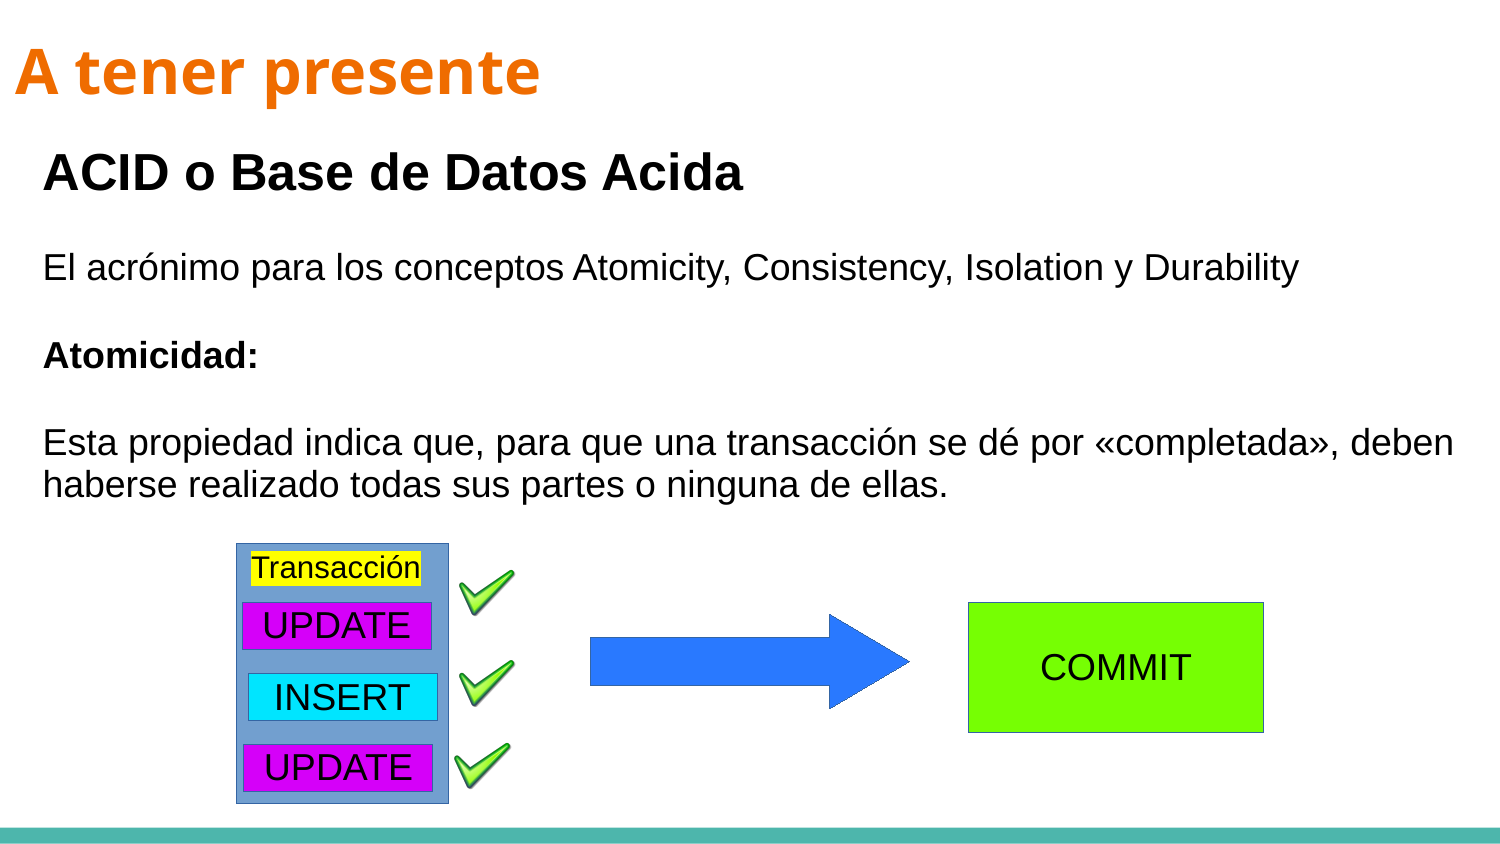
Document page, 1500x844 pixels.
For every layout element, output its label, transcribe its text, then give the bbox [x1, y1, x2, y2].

text_box INSERT [248, 673, 438, 721]
picture [448, 732, 516, 799]
title A tener presente [0, 11, 1469, 128]
text_box [590, 614, 910, 709]
text_box [236, 593, 449, 804]
text_box ACID o Base de Datos Acida El acrónimo para los conceptos Atomicity, Consistency, Isolation y Durability Atomicidad: Esta propiedad indica que, para que una transacción se dé por «completada», deben haberse realizado todas sus partes o ninguna de ellas. [27, 135, 1477, 514]
text_box COMMIT [968, 602, 1264, 733]
picture [453, 559, 520, 626]
text_box UPDATE [242, 602, 432, 650]
text_box UPDATE [243, 744, 433, 792]
text_box Transacción [236, 543, 449, 593]
picture [453, 649, 520, 717]
